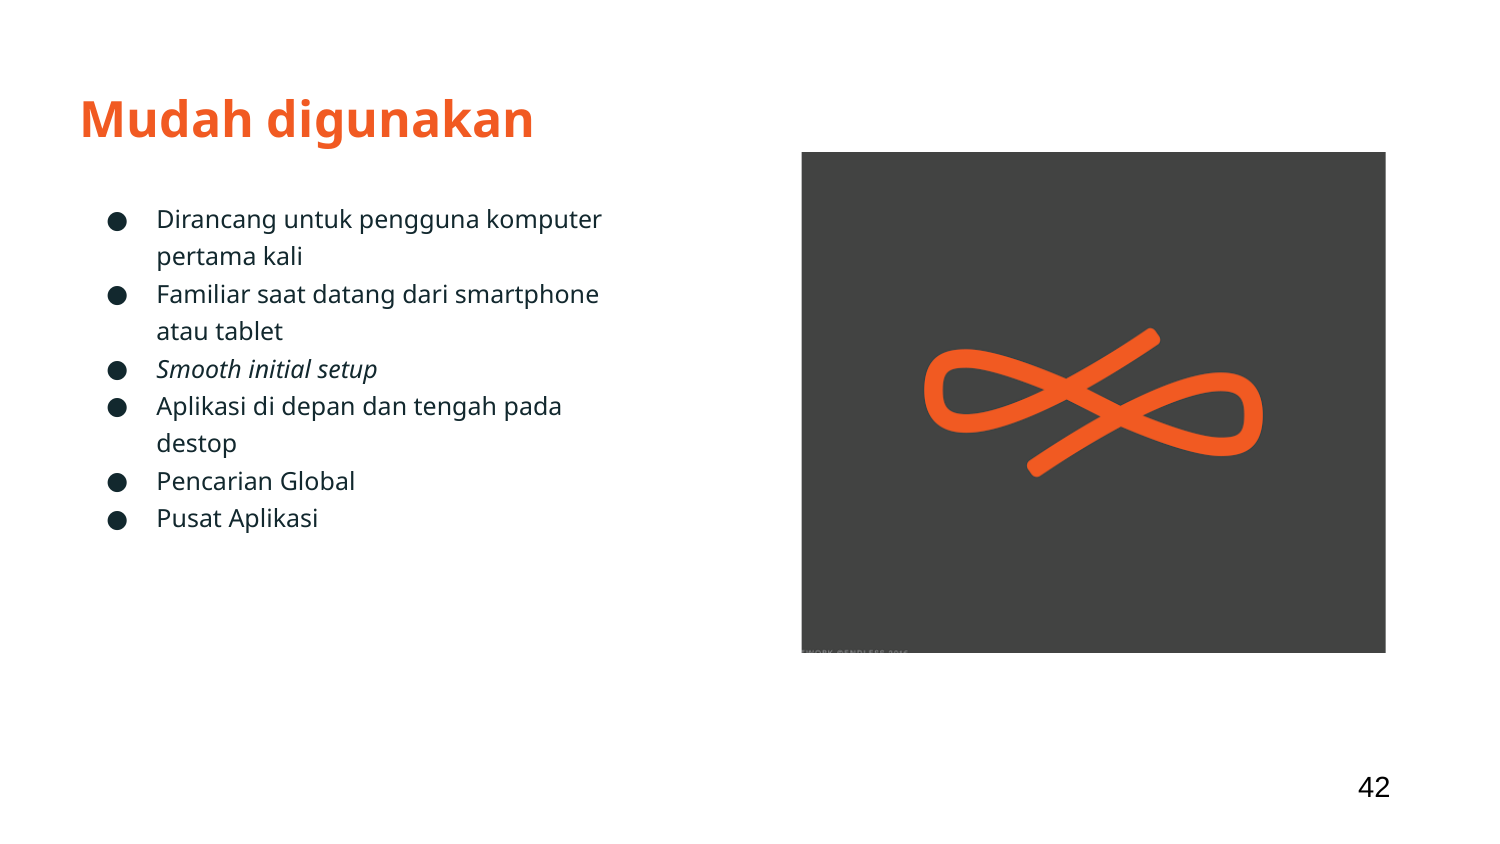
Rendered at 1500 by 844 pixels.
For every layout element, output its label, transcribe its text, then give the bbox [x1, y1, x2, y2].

picture [801, 152, 1386, 653]
title Mudah digunakan [64, 72, 614, 167]
slide_number <number> [1343, 753, 1434, 818]
list Dirancang untuk pengguna komputer pertama kali Familiar saat datang dari smartphone atau tablet Smooth initial setup Aplikasi di depan dan tengah pada destop Pencarian Global Pusat Aplikasi [66, 181, 662, 742]
